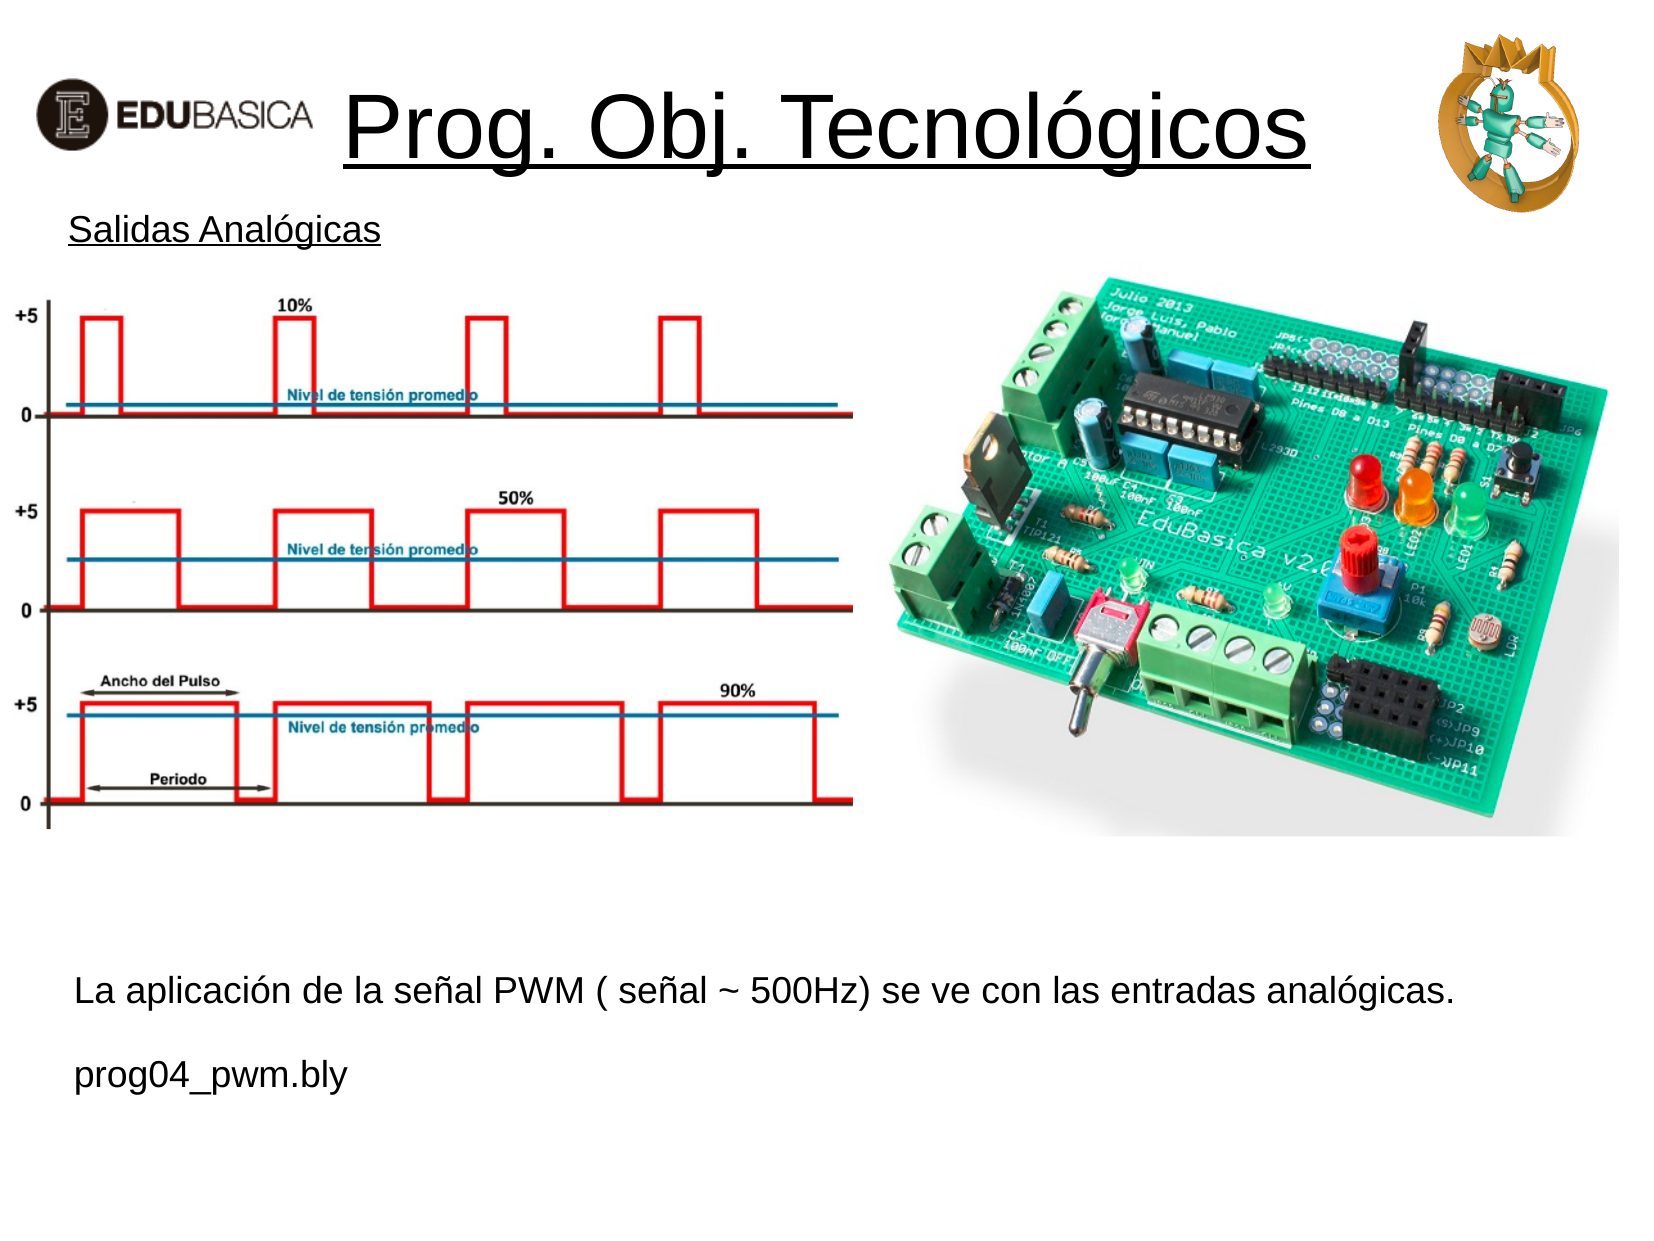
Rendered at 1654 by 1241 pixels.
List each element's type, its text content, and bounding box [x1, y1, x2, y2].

picture [875, 261, 1619, 839]
picture [1417, 33, 1595, 213]
title Prog. Obj. Tecnológicos [82, 23, 1571, 231]
picture [35, 77, 316, 154]
picture [8, 292, 874, 833]
text_box Salidas Analógicas [53, 200, 397, 258]
text_box La aplicación de la señal PWM ( señal ~ 500Hz) se ve con las entradas analógicas. prog04_pwm.bly [59, 962, 1501, 1104]
